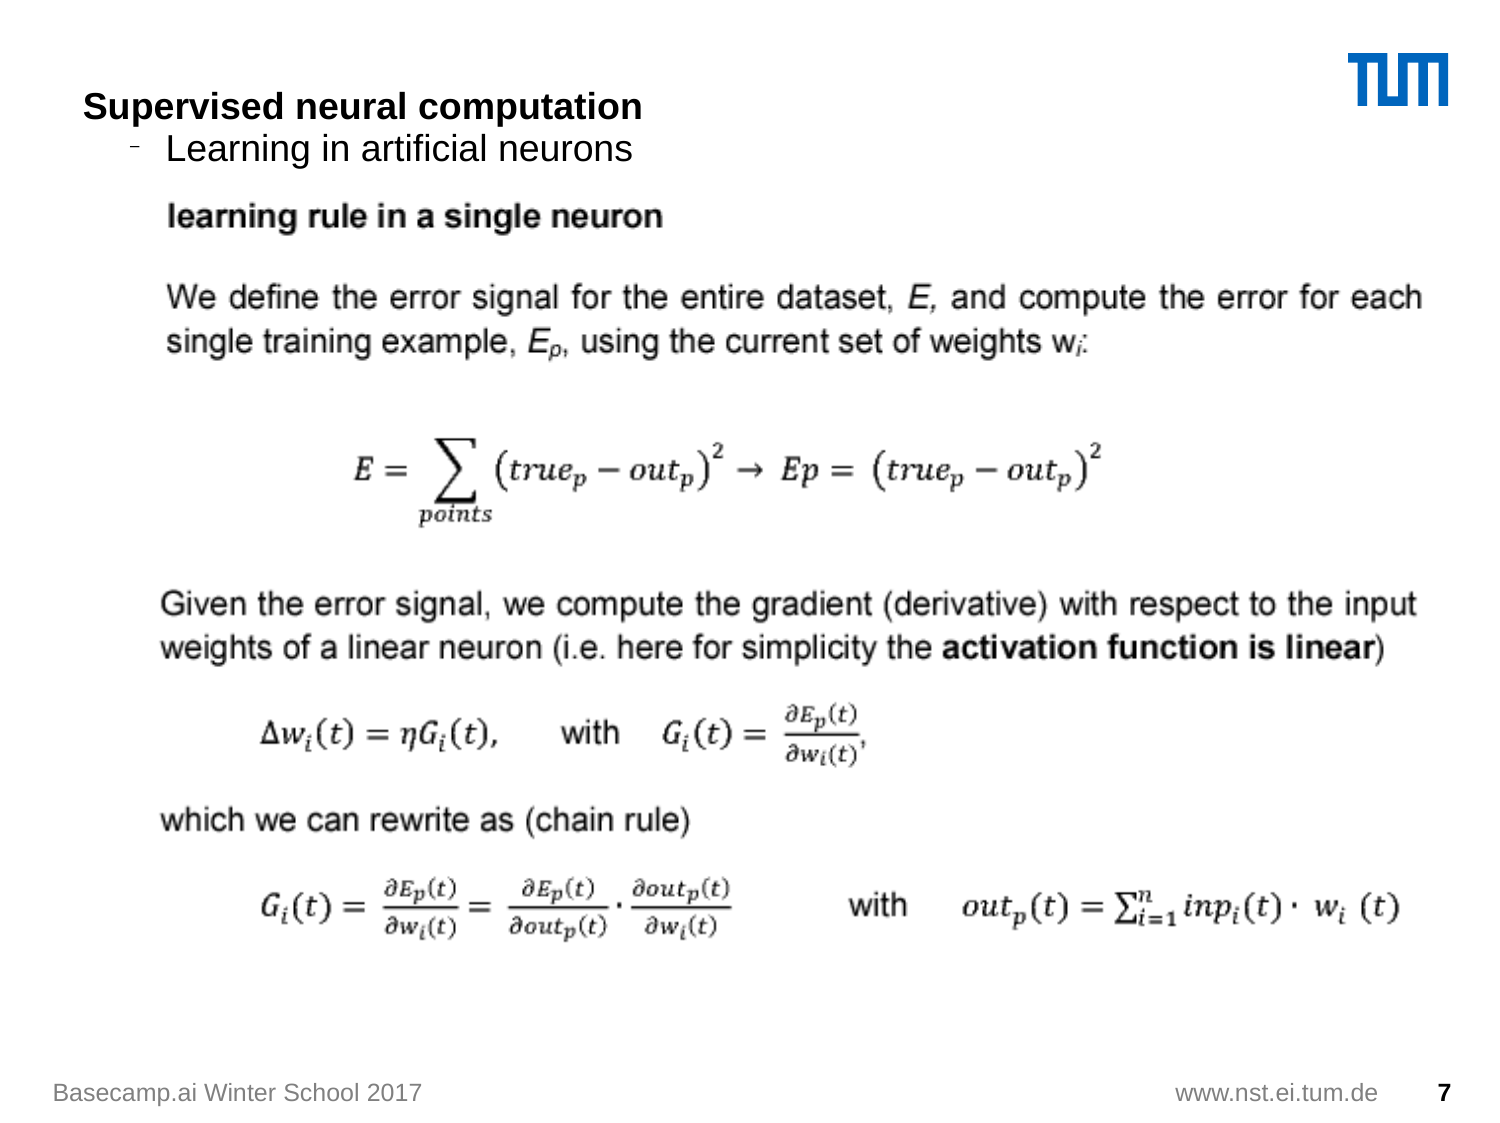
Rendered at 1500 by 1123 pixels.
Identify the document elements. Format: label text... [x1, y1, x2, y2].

picture [142, 566, 1441, 974]
text_box Supervised neural computation Learning in artificial neurons [68, 77, 1406, 343]
picture [330, 415, 1115, 550]
picture [165, 194, 665, 249]
picture [158, 271, 1430, 375]
